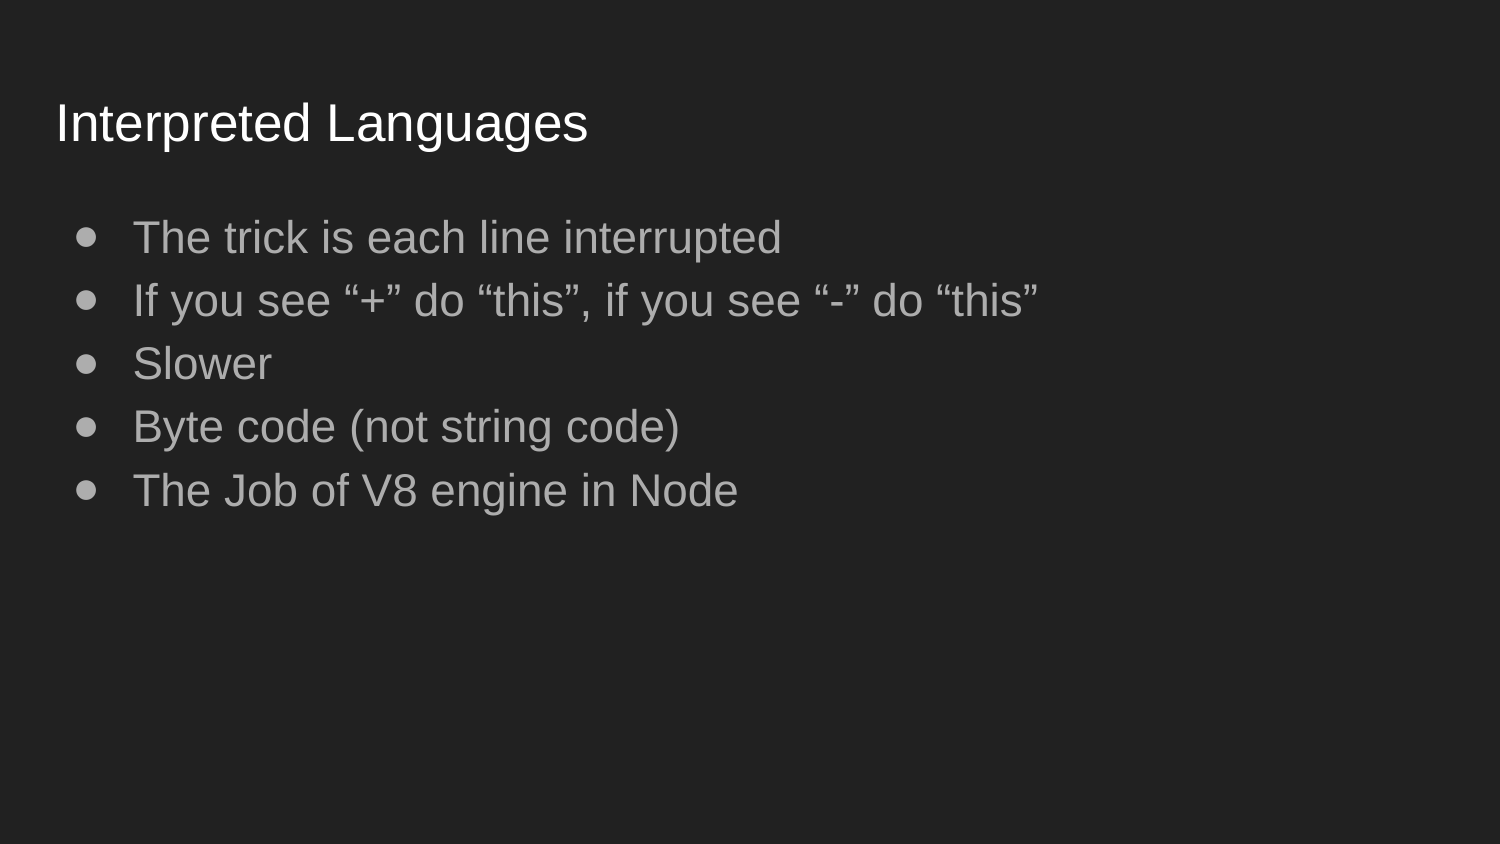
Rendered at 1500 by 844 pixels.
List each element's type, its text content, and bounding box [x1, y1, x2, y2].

list The trick is each line interrupted If you see “+” do “this”, if you see “-” do “this” Slower Byte code (not string code) The Job of V8 engine in Node [42, 184, 1500, 618]
title Interpreted Languages [40, 72, 920, 167]
